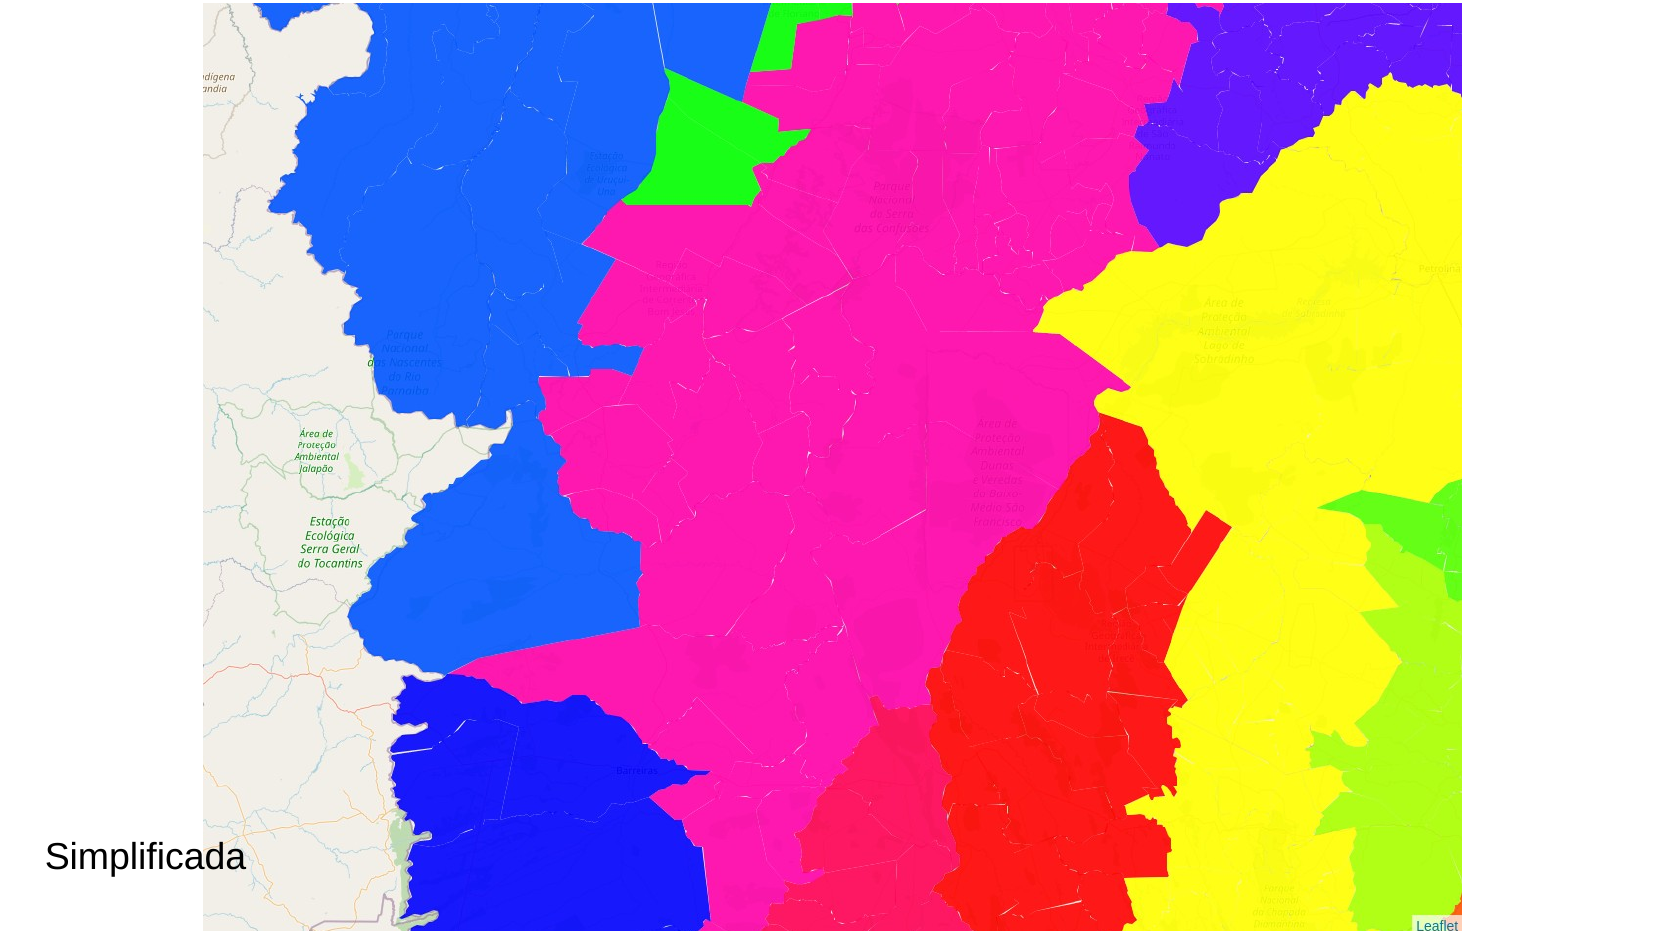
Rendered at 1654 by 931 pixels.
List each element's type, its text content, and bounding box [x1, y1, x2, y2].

text_box Simplificada [30, 828, 262, 886]
picture [203, 3, 1462, 931]
